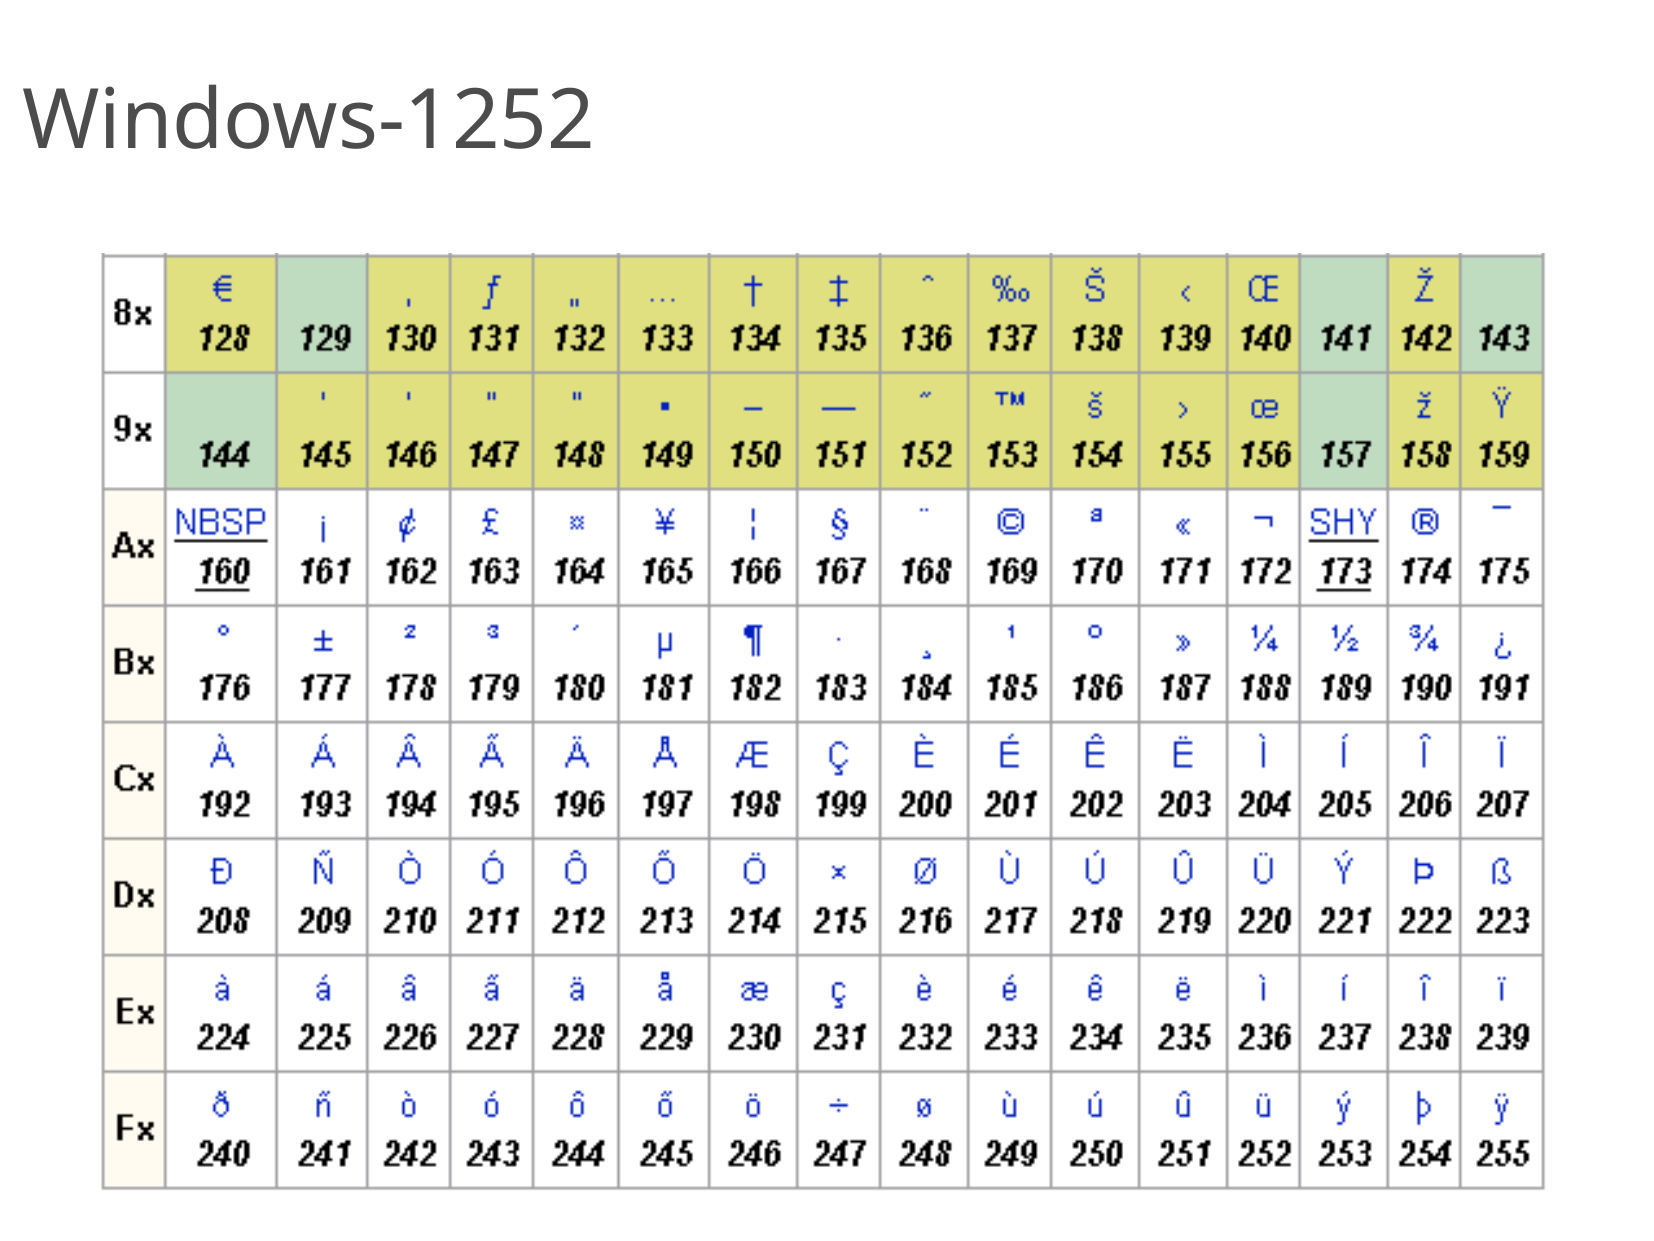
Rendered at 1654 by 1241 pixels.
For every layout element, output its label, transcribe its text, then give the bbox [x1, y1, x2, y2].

title Windows-1252 [22, 19, 1654, 213]
picture [100, 253, 1553, 1199]
